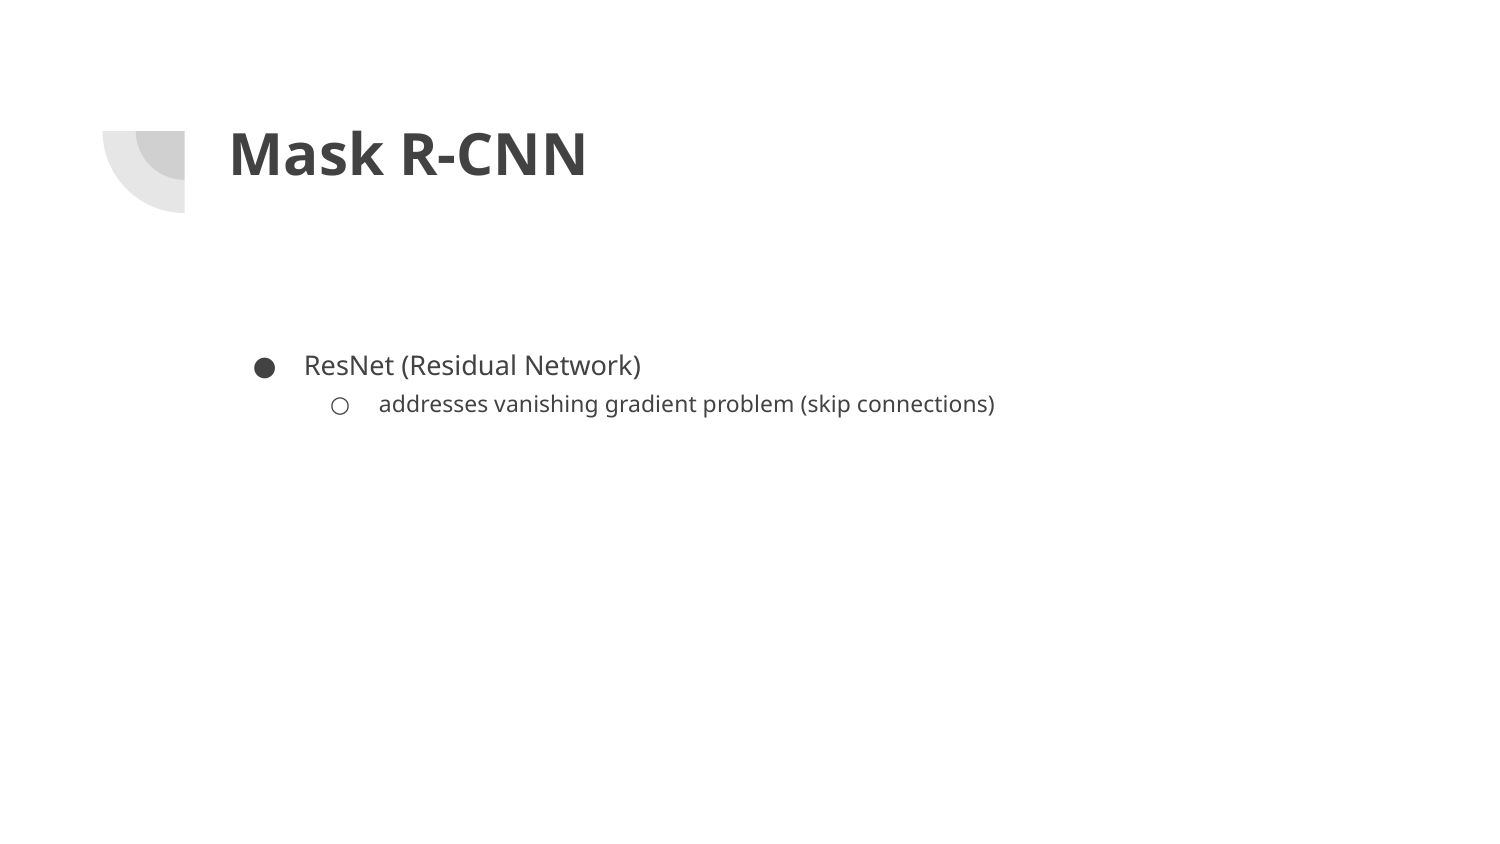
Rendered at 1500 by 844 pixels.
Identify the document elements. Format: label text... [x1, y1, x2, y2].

list ResNet (Residual Network) addresses vanishing gradient problem (skip connections) [213, 326, 1368, 744]
title Mask R-CNN [213, 98, 1368, 263]
